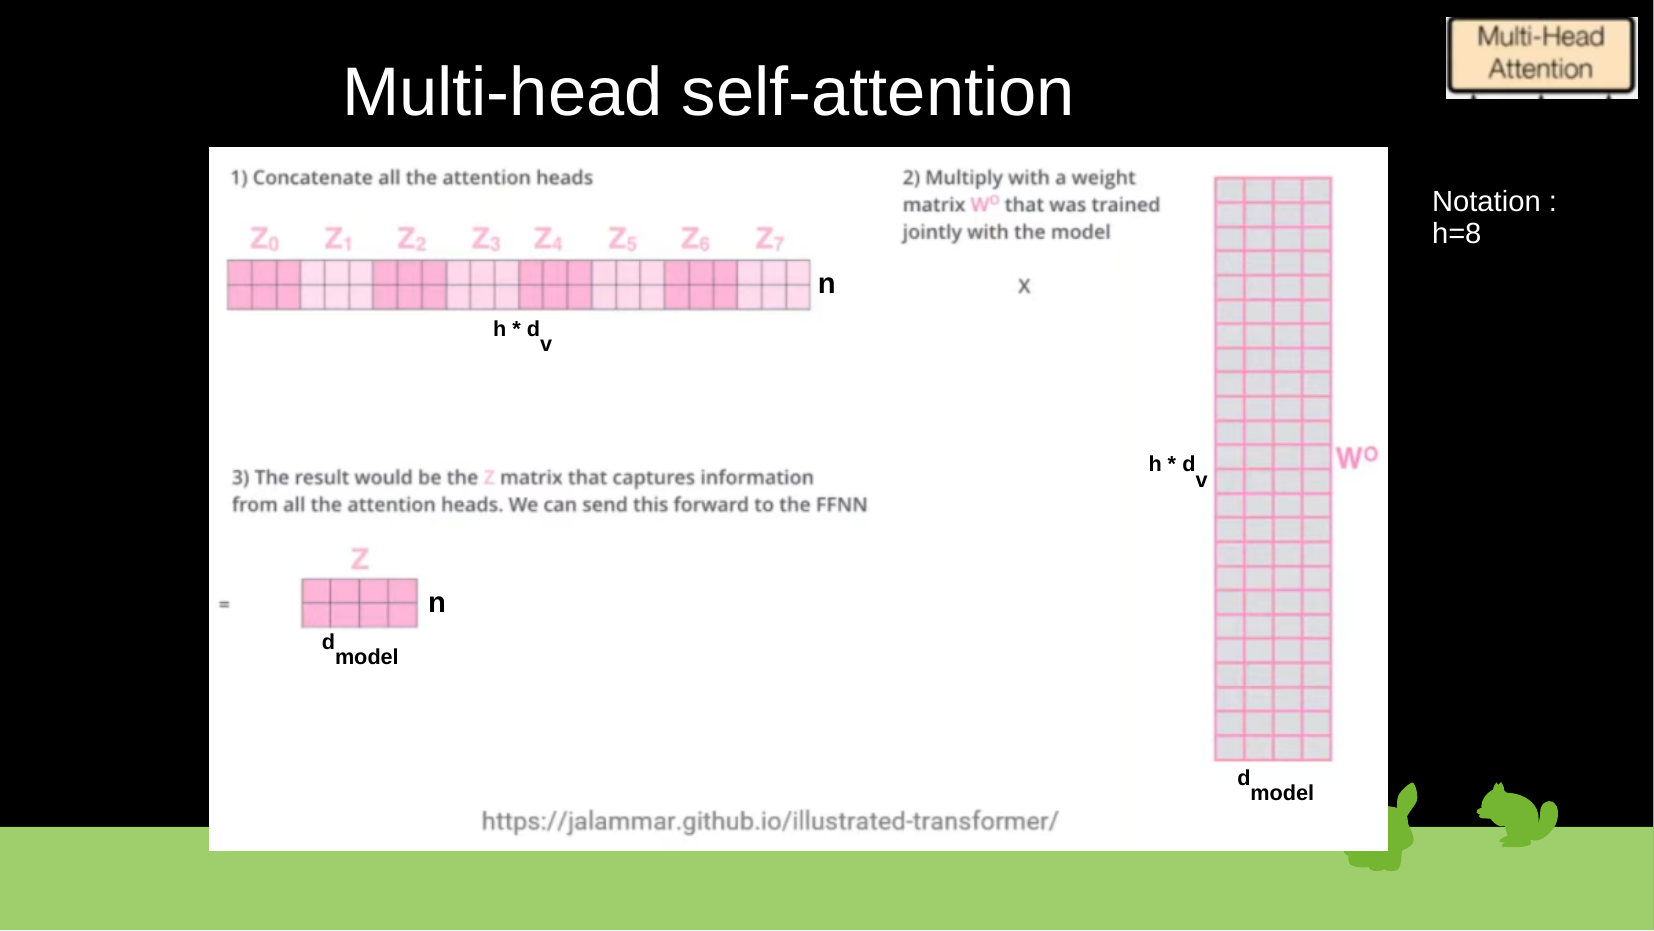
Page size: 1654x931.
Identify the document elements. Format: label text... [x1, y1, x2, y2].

text_box dmodel [1222, 755, 1341, 815]
title Multi-head self-attention [0, 17, 1447, 166]
text_box n [413, 578, 562, 638]
text_box Notation : h=8 [1417, 177, 1595, 324]
text_box dmodel [307, 620, 426, 680]
text_box h * dv [1133, 442, 1252, 502]
picture [209, 147, 1388, 851]
text_box h * dv [478, 307, 597, 367]
text_box n [803, 259, 951, 319]
picture [1446, 17, 1638, 99]
